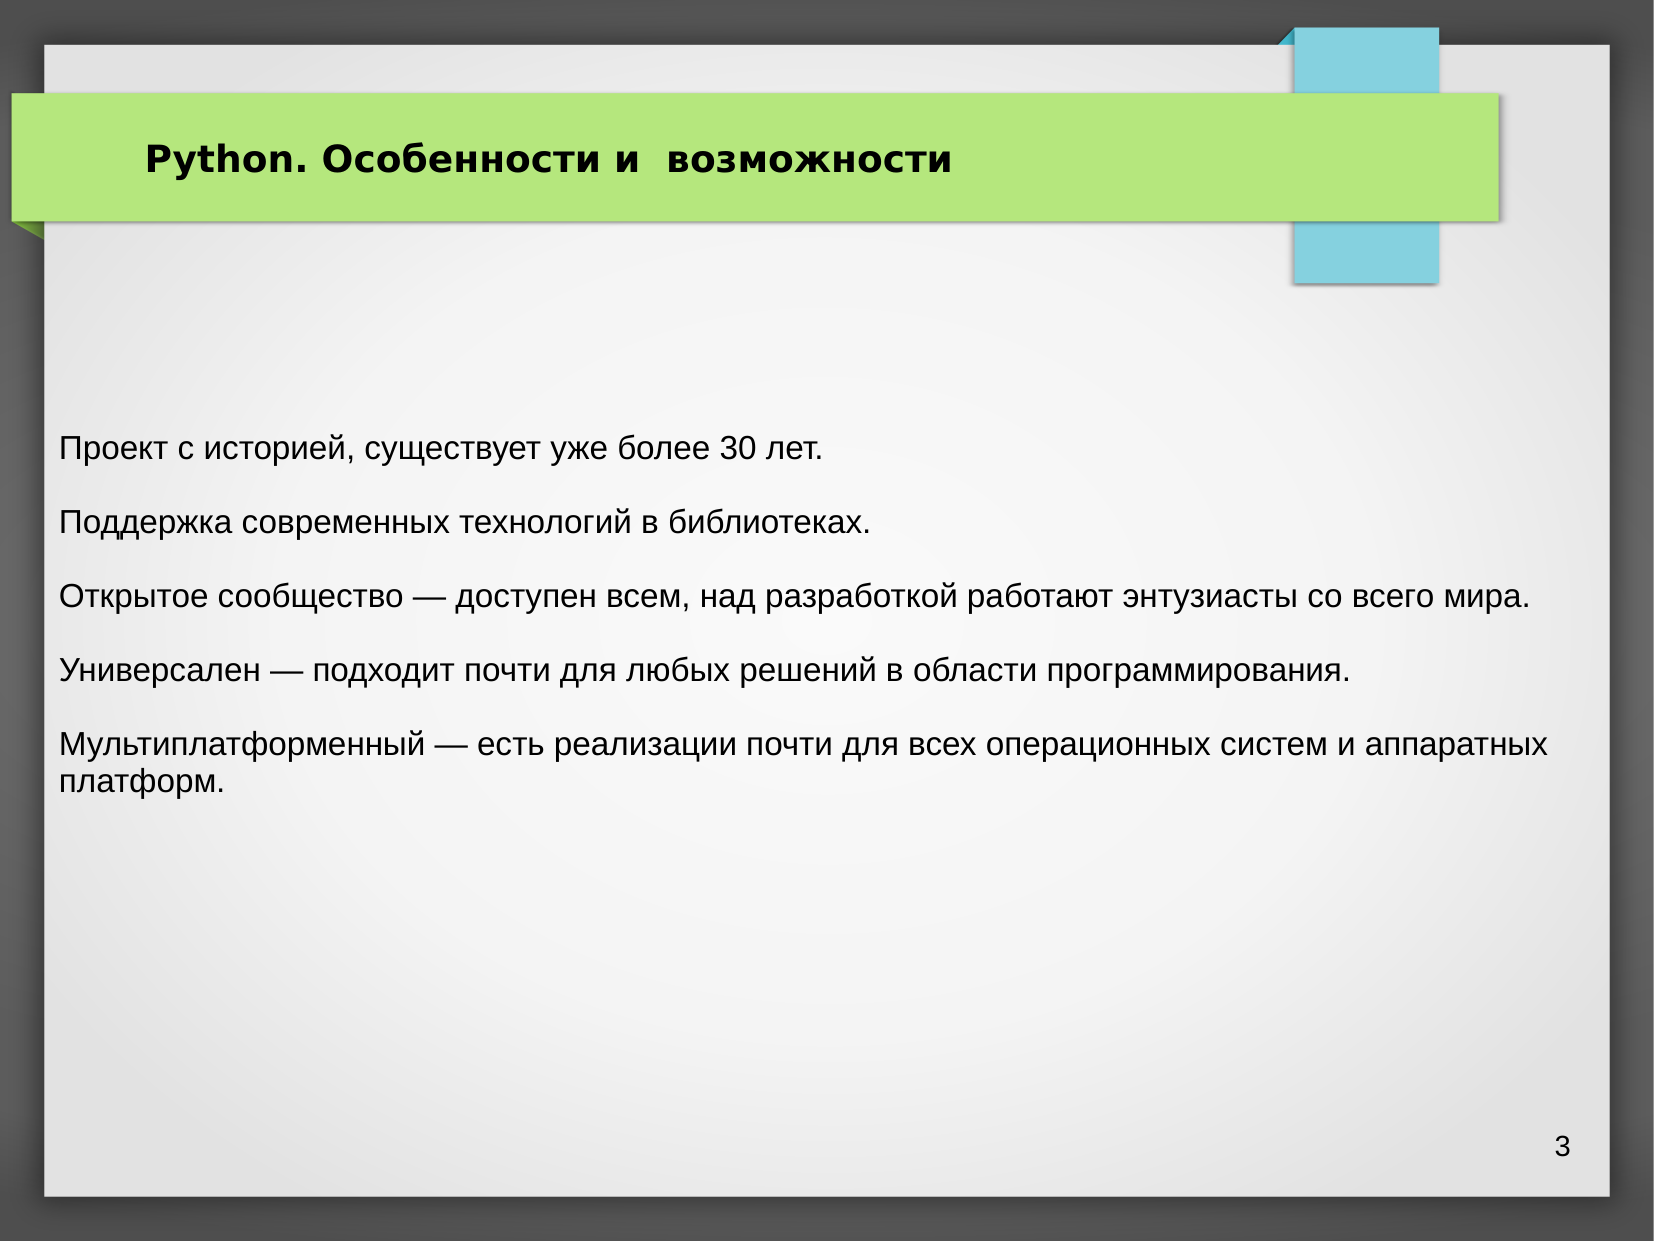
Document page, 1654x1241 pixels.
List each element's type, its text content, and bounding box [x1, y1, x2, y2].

text_box Проект с историей, существует уже более 30 лет. Поддержка современных технологий в библиотеках. Открытое сообщество — доступен всем, над разработкой работают энтузиасты со всего мира. Универсален — подходит почти для любых решений в области программирования. Мультиплатформенный — есть реализации почти для всех операционных систем и аппаратных платформ. [59, 401, 1571, 829]
picture [0, 0, 1654, 1241]
text_box Python. Особенности и возможности [129, 129, 969, 189]
